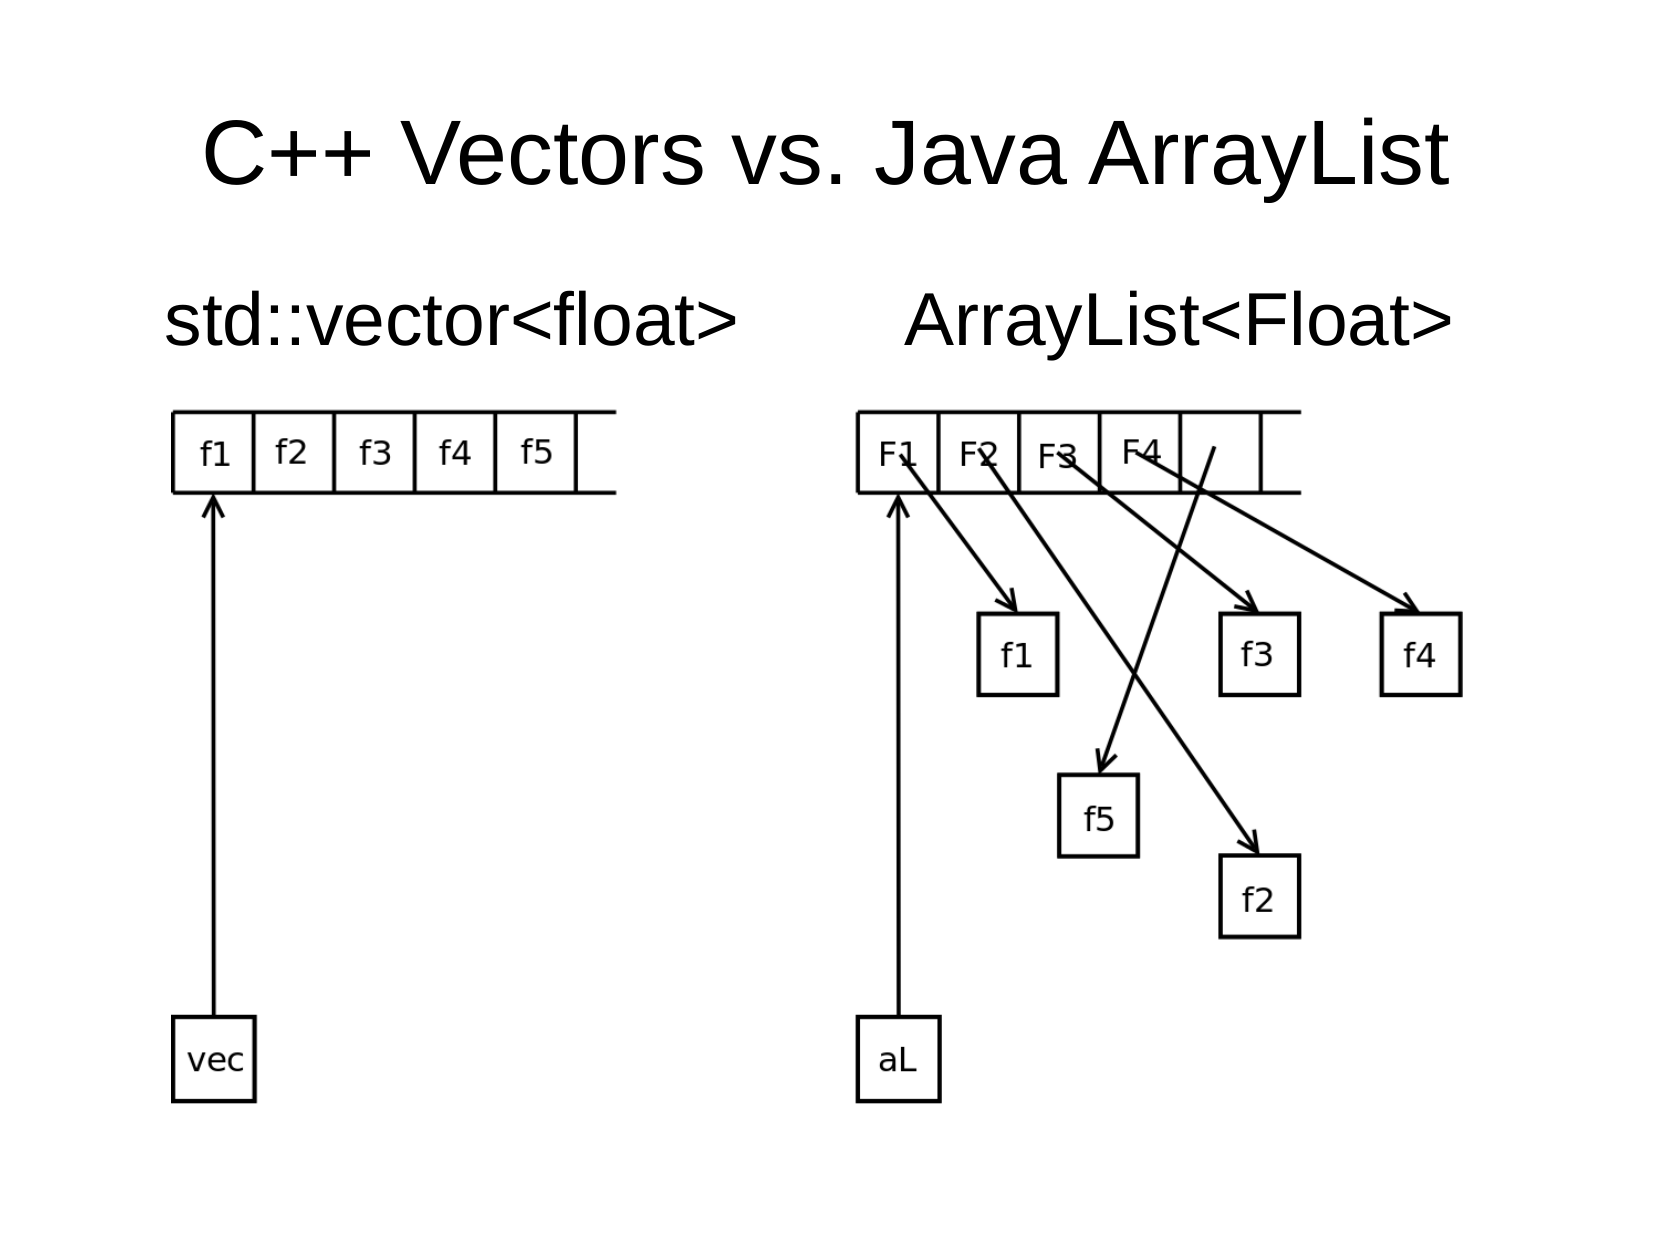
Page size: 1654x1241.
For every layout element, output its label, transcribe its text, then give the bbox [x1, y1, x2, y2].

title C++ Vectors vs. Java ArrayList [82, 49, 1571, 257]
text_box ArrayList<Float> [889, 270, 1470, 388]
picture [171, 404, 1464, 1111]
text_box std::vector<float> [150, 270, 755, 388]
